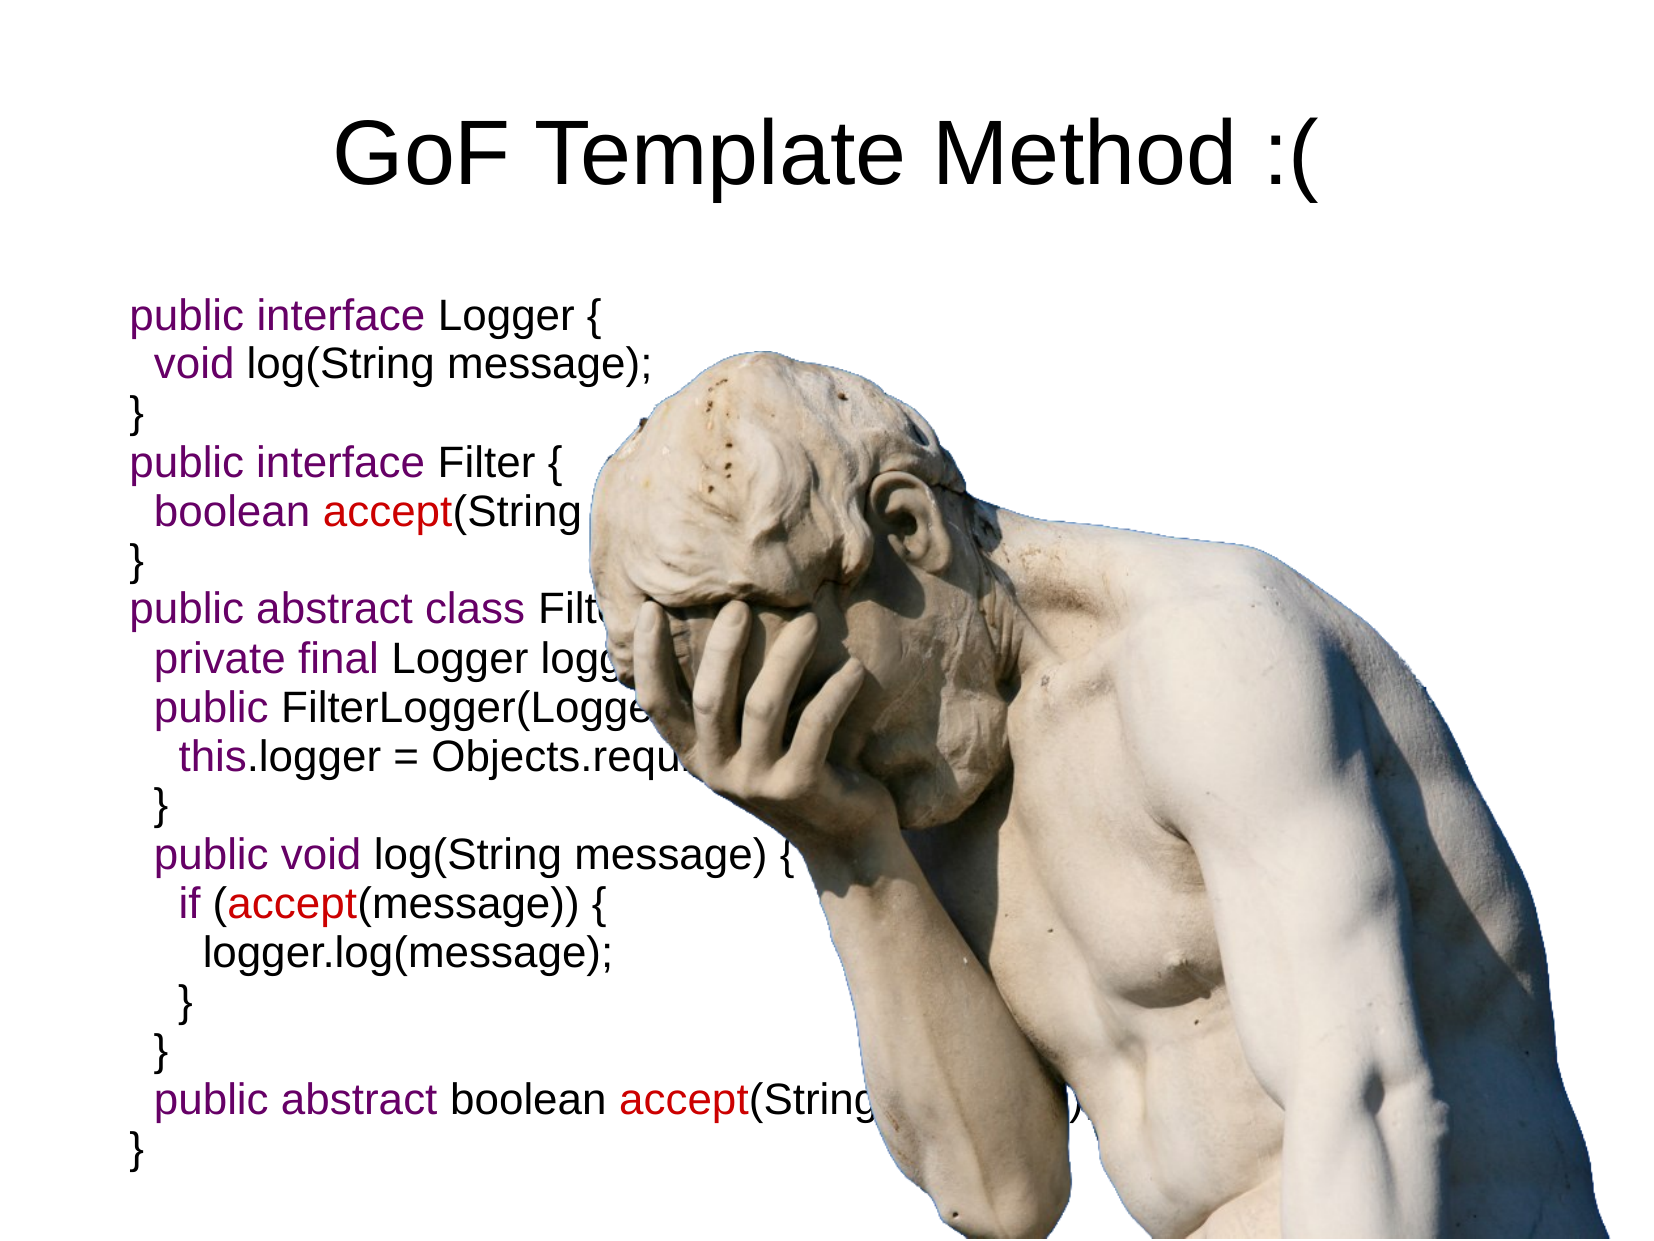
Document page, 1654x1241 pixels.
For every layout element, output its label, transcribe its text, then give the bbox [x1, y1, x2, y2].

picture [315, 351, 1654, 1239]
title GoF Template Method :( [82, 49, 1571, 257]
list public interface Logger { void log(String message); } public interface Filter { boolean accept(String message); } public abstract class FilterLogger implements Logger, Filter { private final Logger logger; public FilterLogger(Logger logger) { this.logger = Objects.requireNonNull(logger); } public void log(String message) { if (accept(message)) { logger.log(message); } } public abstract boolean accept(String message); } [82, 290, 1571, 1186]
